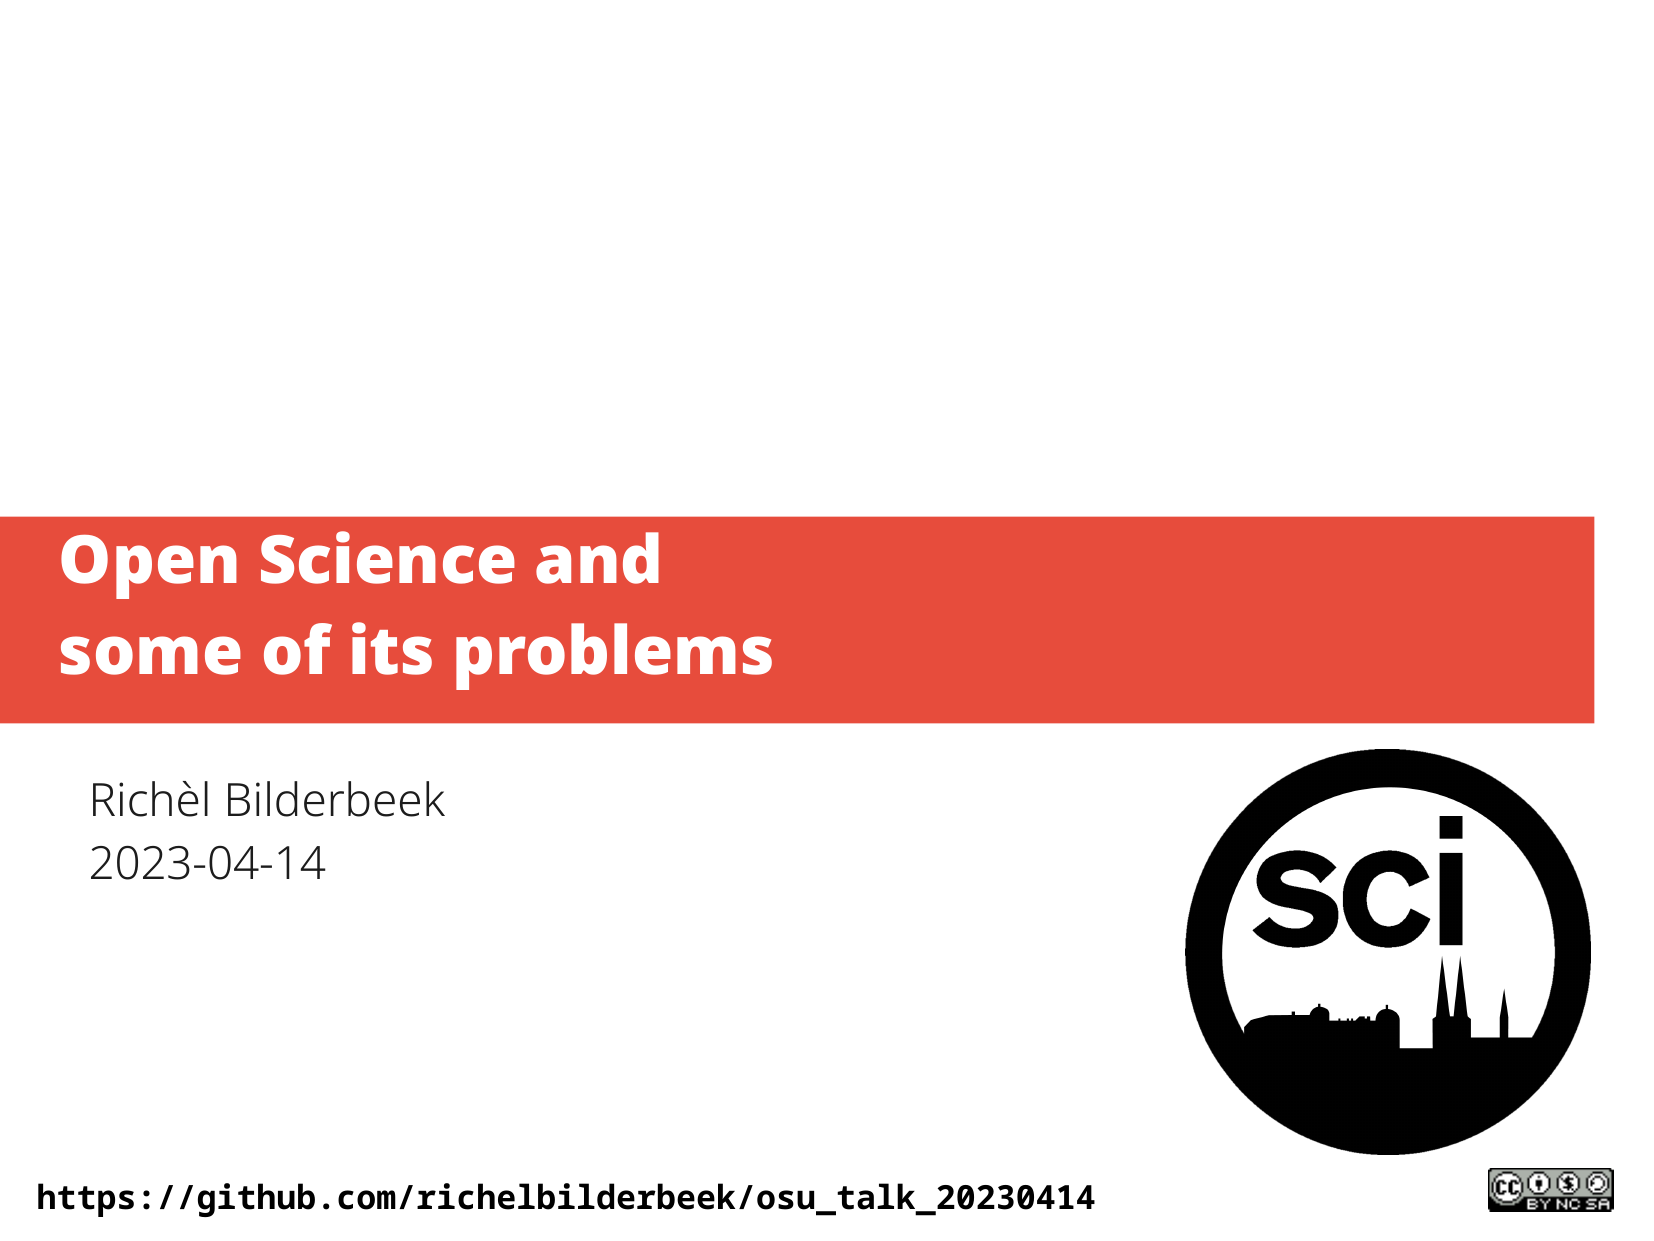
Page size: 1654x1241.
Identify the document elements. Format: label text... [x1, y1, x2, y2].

title Open Science and some of its problems [59, 546, 1595, 694]
picture [1185, 749, 1591, 1156]
picture [1488, 1168, 1614, 1213]
subtitle Richèl Bilderbeek 2023-04-14 [88, 767, 1185, 886]
text_box https://github.com/richelbilderbeek/osu_talk_20230414 [21, 1166, 1426, 1216]
